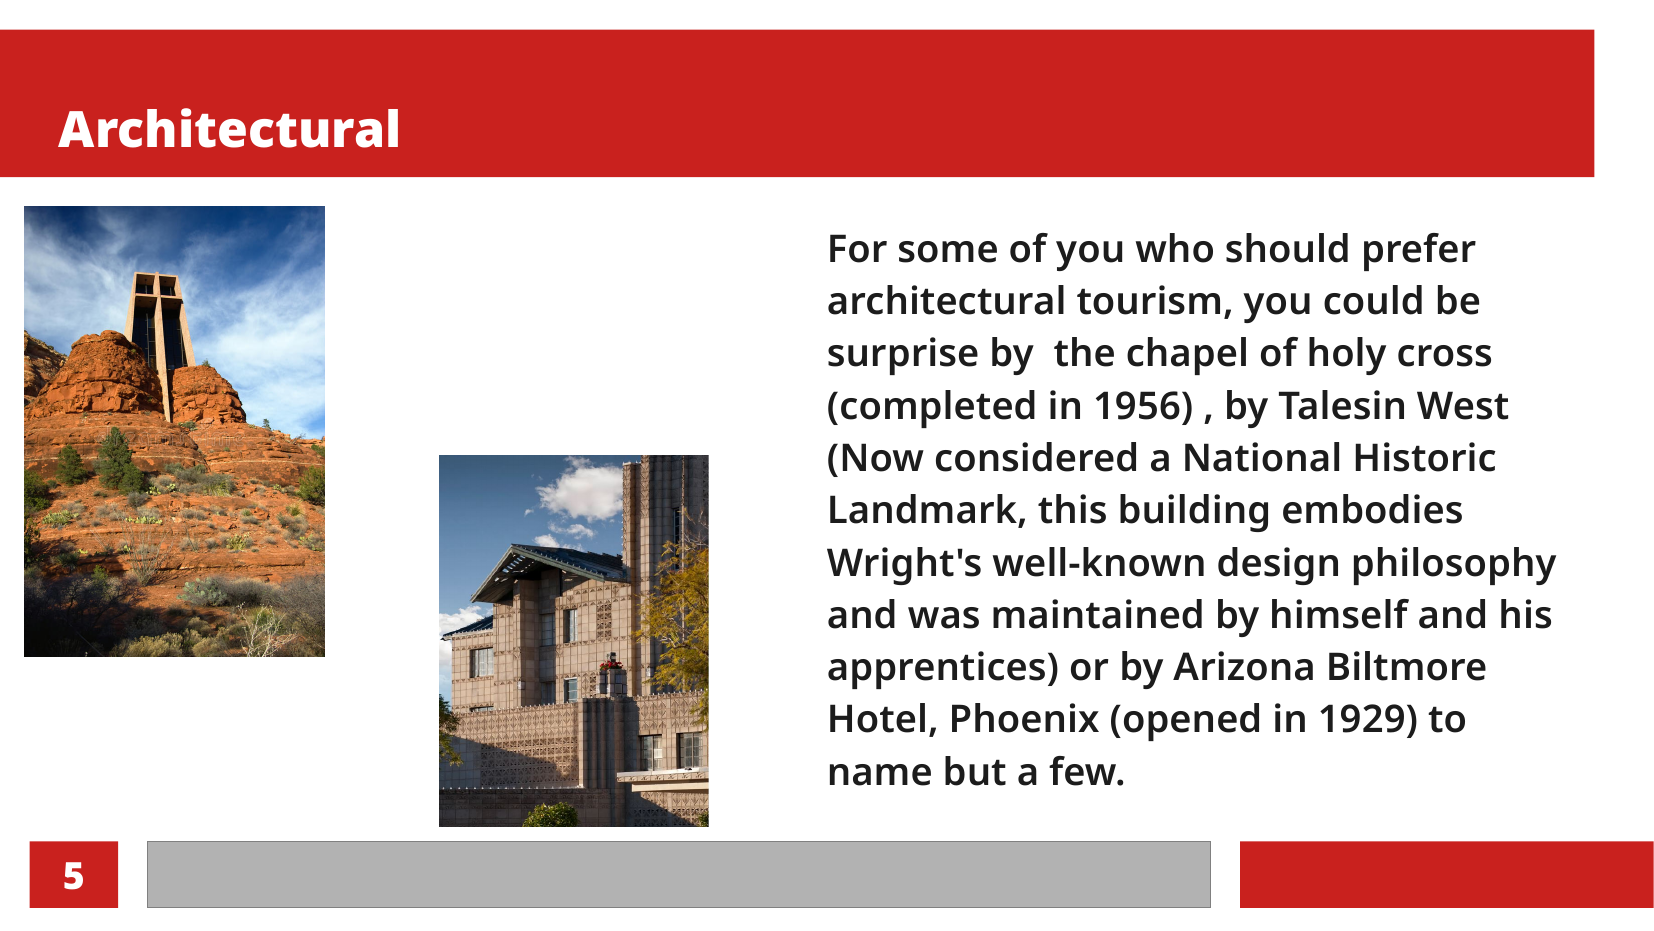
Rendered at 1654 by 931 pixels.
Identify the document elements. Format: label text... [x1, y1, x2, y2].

picture [439, 455, 709, 827]
title Architectural [59, 44, 1595, 163]
list For some of you who should prefer architectural tourism, you could be surprise by the chapel of holy cross (completed in 1956) , by Talesin West (Now considered a National Historic Landmark, this building embodies Wright's well-known design philosophy and was maintained by himself and his apprentices) or by Arizona Biltmore Hotel, Phoenix (opened in 1929) to name but a few. [826, 221, 1565, 798]
picture [24, 206, 325, 657]
